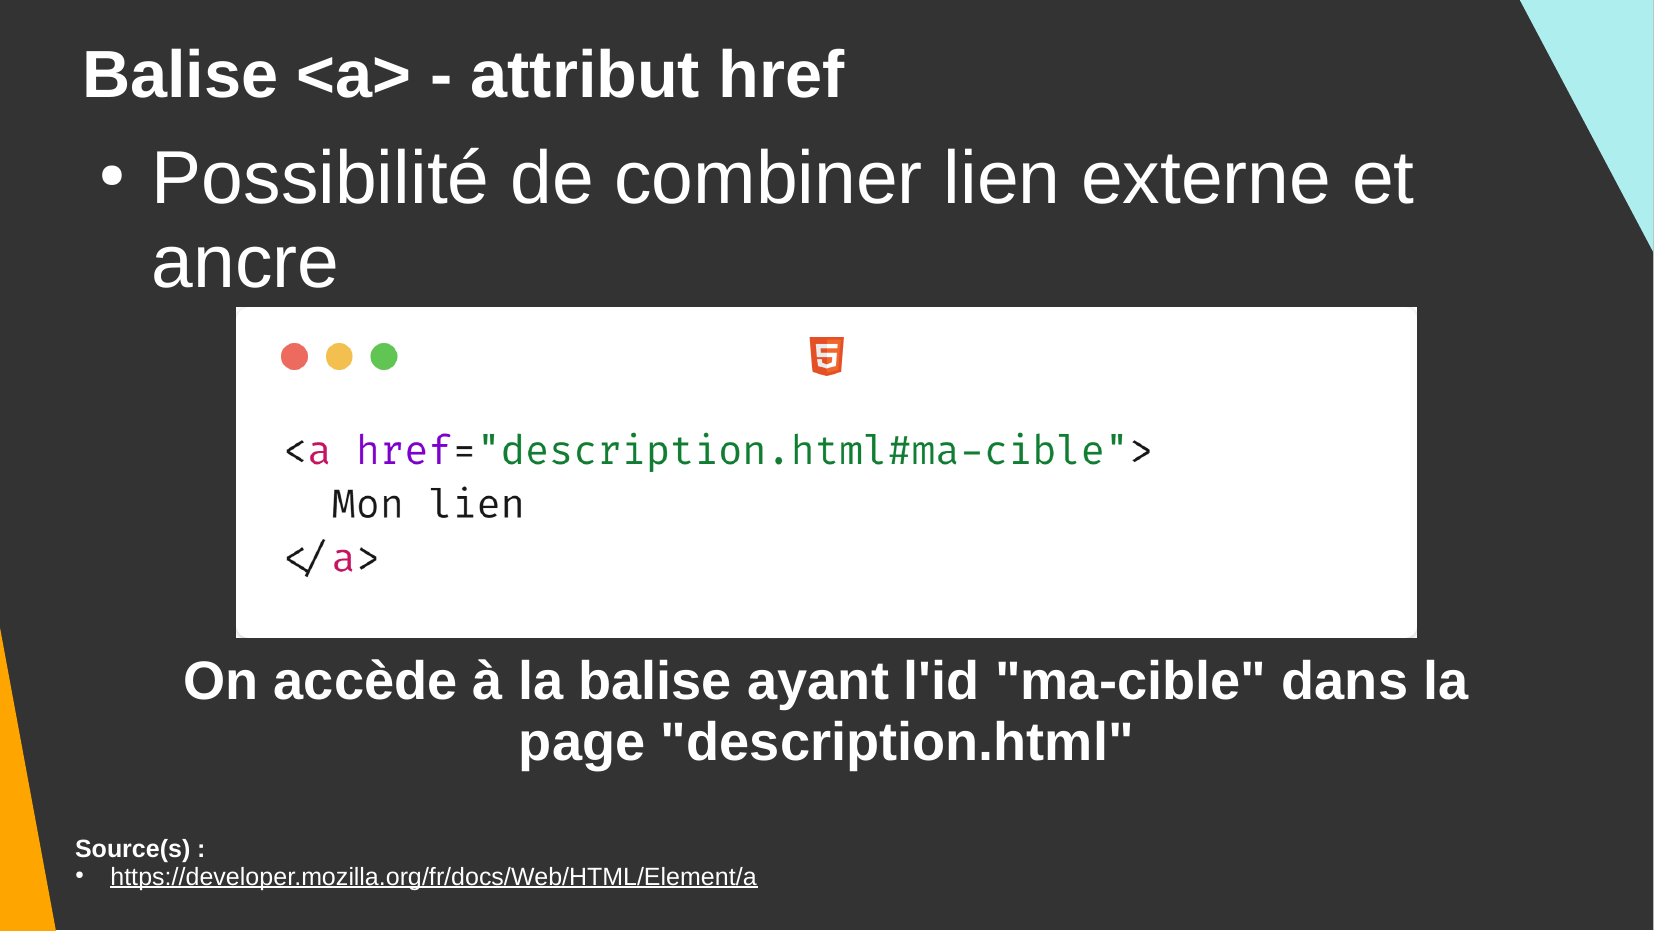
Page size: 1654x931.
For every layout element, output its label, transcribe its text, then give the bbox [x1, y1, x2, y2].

picture [236, 307, 1417, 638]
text_box Source(s) : https://developer.mozilla.org/fr/docs/Web/HTML/Element/a [60, 826, 1546, 931]
title Balise <a> - attribut href [82, 37, 1571, 114]
list Possibilité de combiner lien externe et ancre [80, 135, 1605, 319]
text_box On accède à la balise ayant l'id "ma-cible" dans la page "description.html" [124, 643, 1530, 780]
text_box [0, 627, 56, 931]
text_box [1519, 0, 1654, 254]
